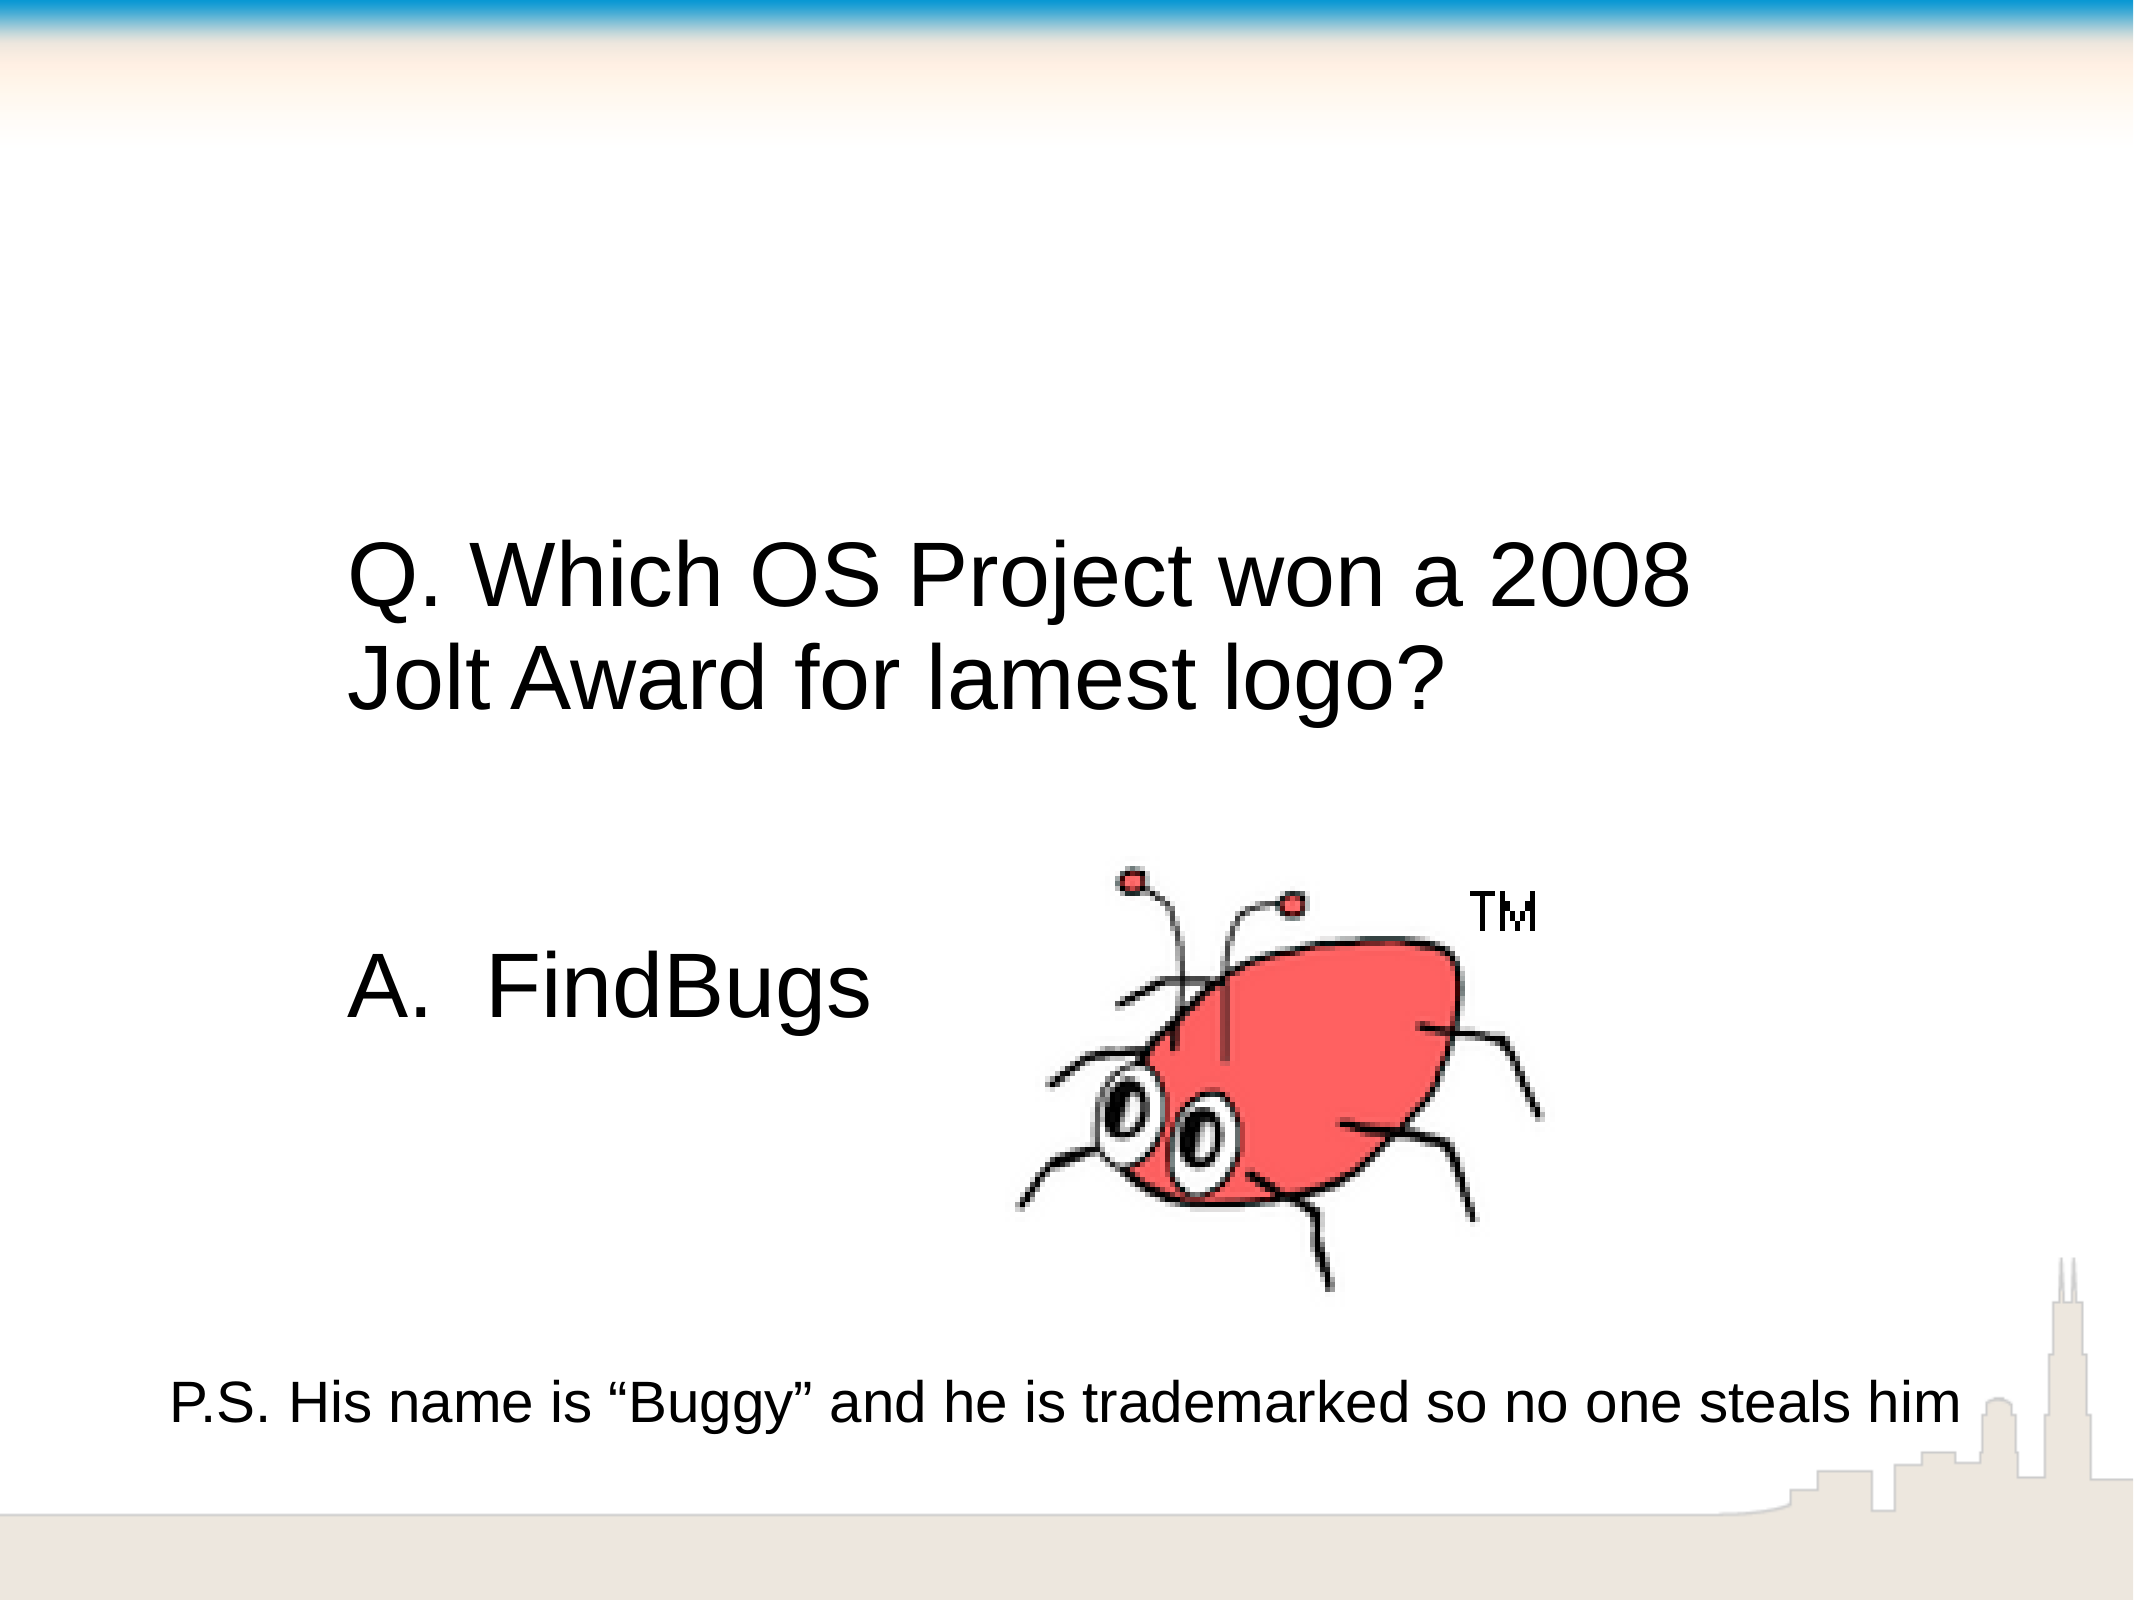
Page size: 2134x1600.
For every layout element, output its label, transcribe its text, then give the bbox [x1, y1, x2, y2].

picture [0, 4, 2134, 1600]
text_box P.S. His name is “Buggy” and he is trademarked so no one steals him [54, 1261, 2080, 1543]
subtitle Q. Which OS Project won a 2008 Jolt Award for lamest logo? A. FindBugs [347, 259, 1786, 1261]
